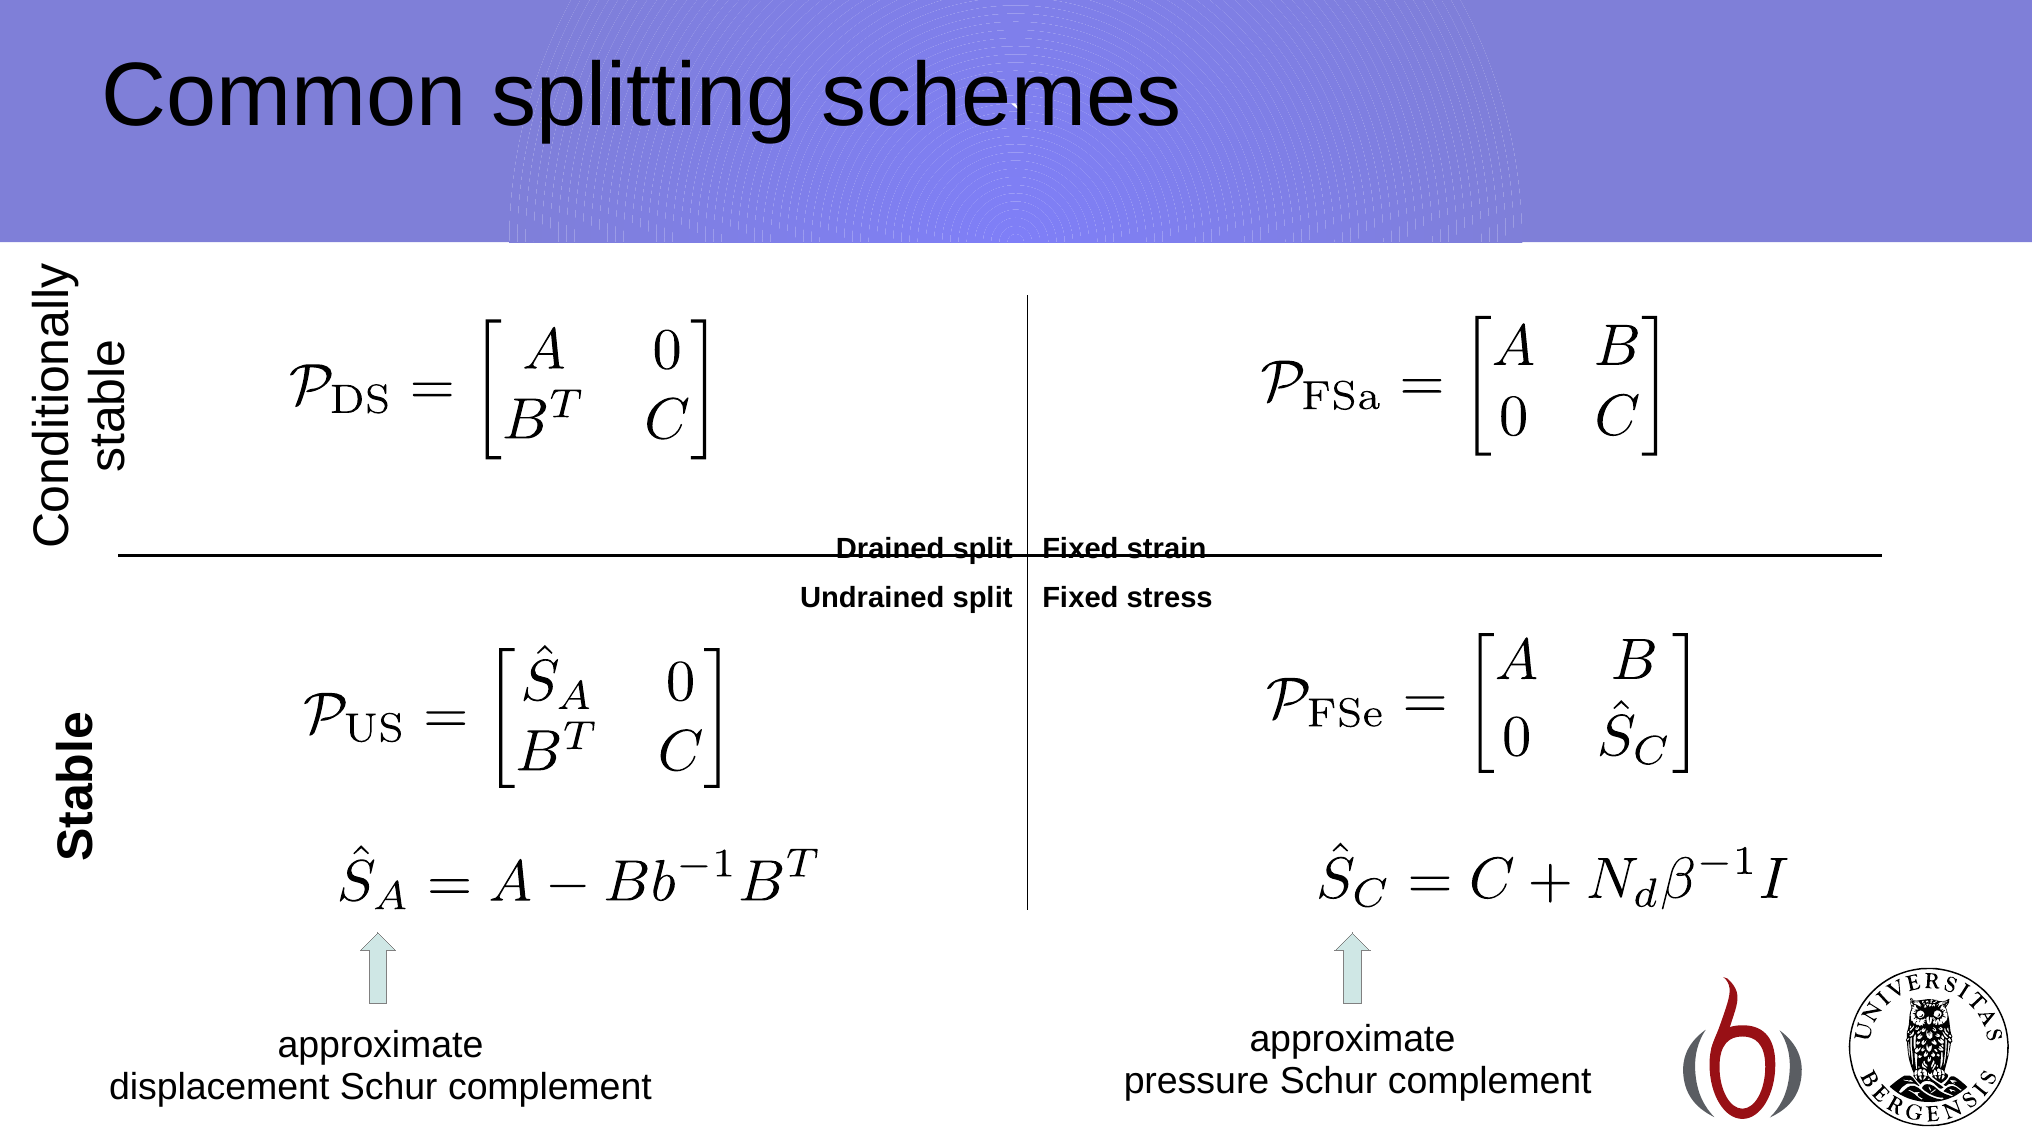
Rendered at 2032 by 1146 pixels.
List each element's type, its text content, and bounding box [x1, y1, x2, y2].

text_box Stable [39, 696, 111, 877]
text_box [1316, 842, 1790, 910]
title Common splitting schemes [101, 43, 1930, 145]
text_box [303, 644, 735, 789]
text_box [360, 932, 396, 1004]
text_box Fixed strain Fixed stress [1027, 507, 1228, 605]
text_box [336, 845, 820, 910]
text_box [1260, 315, 1672, 456]
text_box [1334, 932, 1371, 1004]
text_box approximate pressure Schur complement [1098, 1009, 1607, 1109]
text_box approximate displacement Schur complement [94, 1015, 667, 1115]
text_box [1266, 633, 1703, 774]
text_box Conditionally stable [15, 248, 143, 564]
text_box [288, 319, 721, 460]
text_box Drained split Undrained split [785, 507, 1027, 605]
